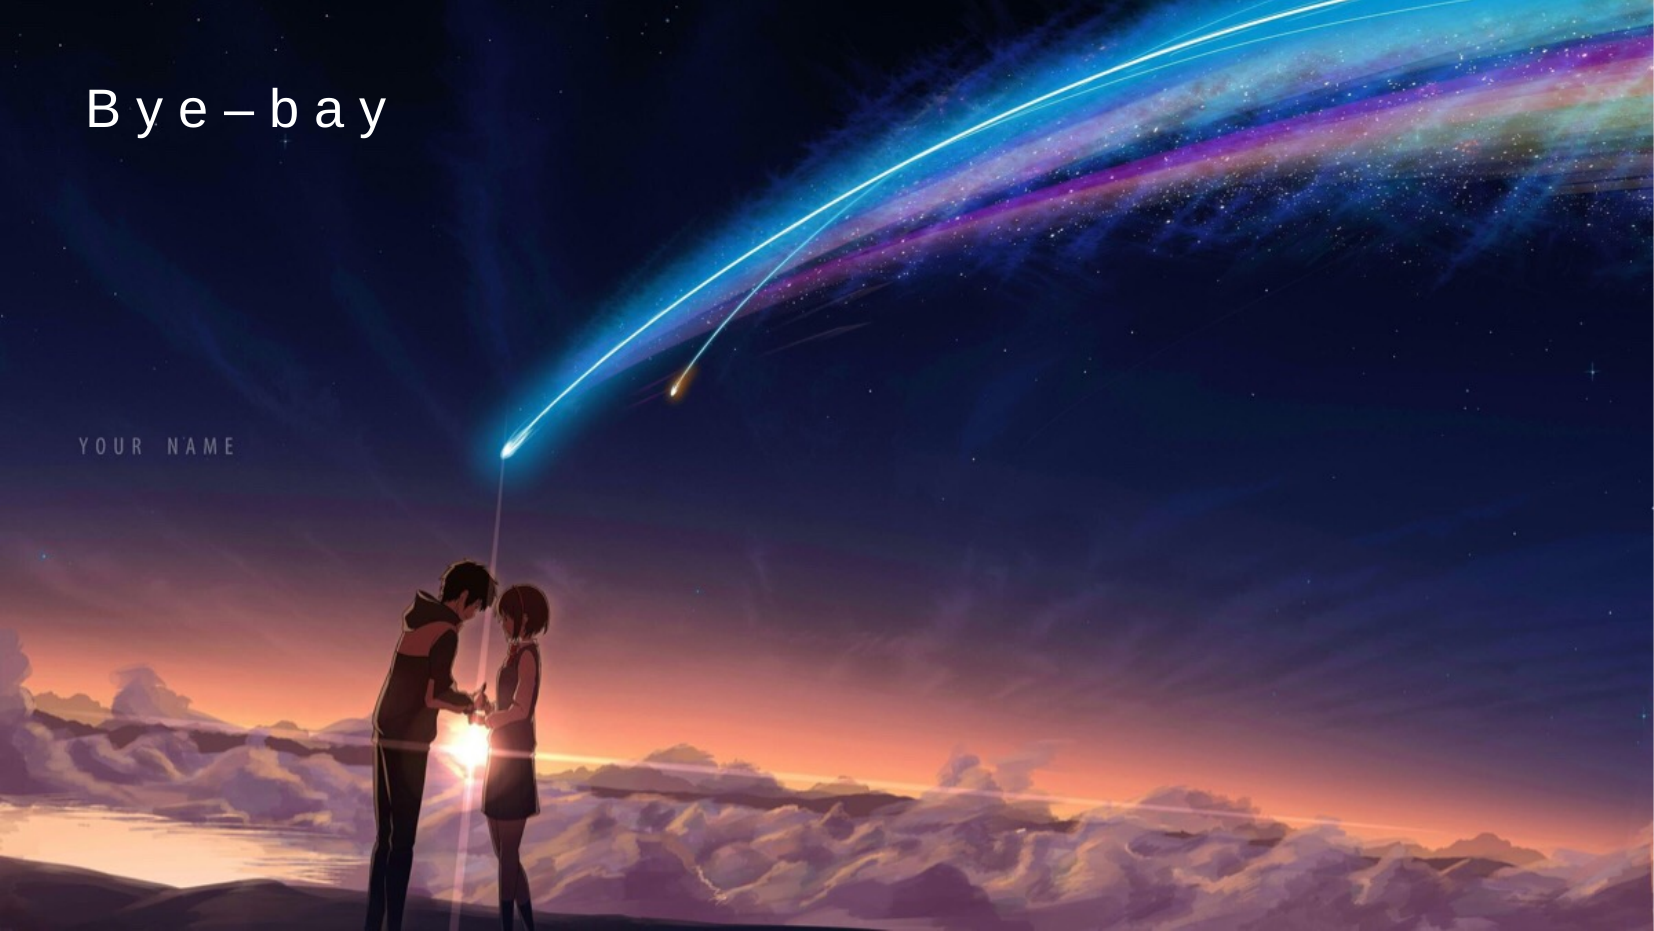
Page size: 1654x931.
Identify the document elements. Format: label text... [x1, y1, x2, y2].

text_box B y e – b a y [70, 70, 414, 207]
picture [0, 0, 1654, 931]
